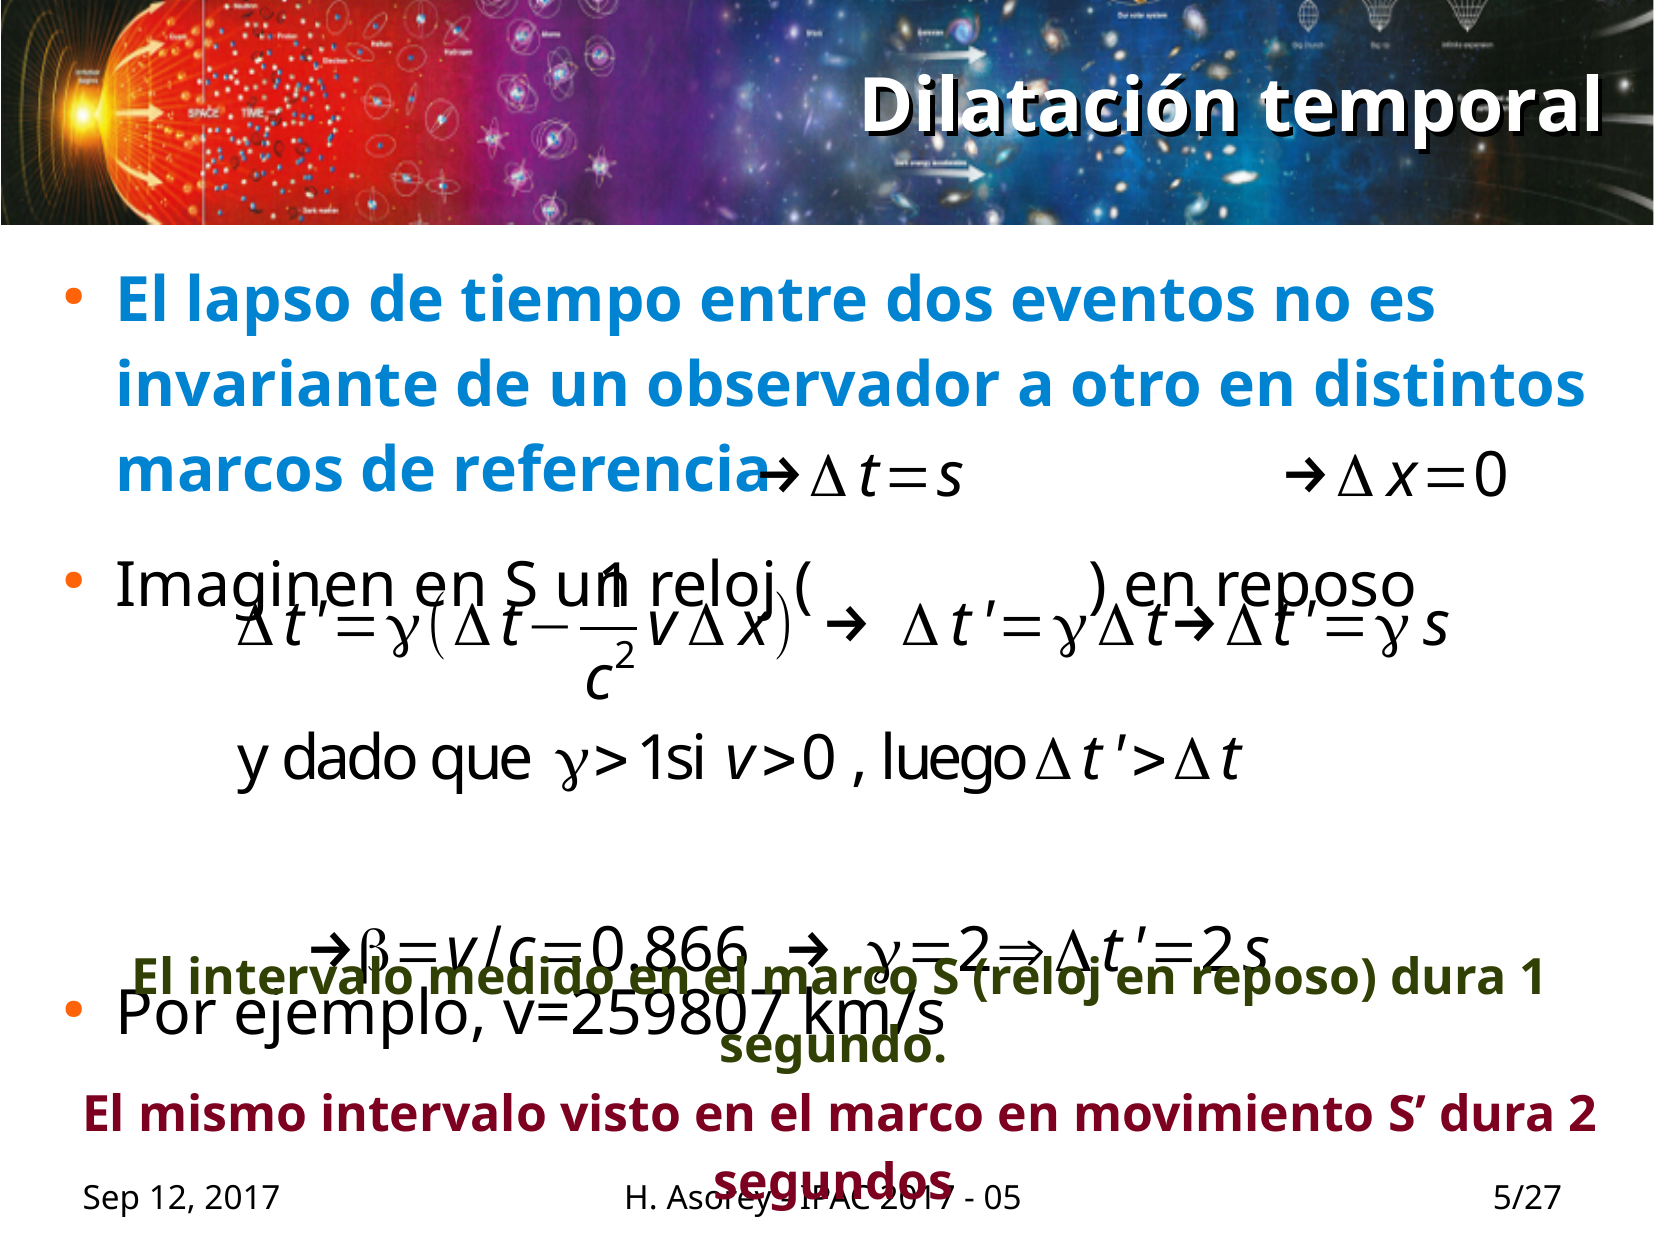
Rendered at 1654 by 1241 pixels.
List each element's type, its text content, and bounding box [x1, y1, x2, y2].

chart [228, 546, 1456, 796]
text_box El intervalo medido en el marco S (reloj en reposo) dura 1 segundo. El mismo intervalo visto en el marco en movimiento S’ dura 2 segundos [60, 910, 1621, 1241]
picture [1, 0, 1654, 225]
list El lapso de tiempo entre dos eventos no es invariante de un observador a otro en distintos marcos de referencia Imaginen en S un reloj ( ) en reposo Por ejemplo, v=259807 km/s [45, 255, 1654, 1156]
chart [1275, 435, 1524, 512]
chart [748, 435, 970, 512]
title Dilatación temporal [45, 15, 1606, 191]
